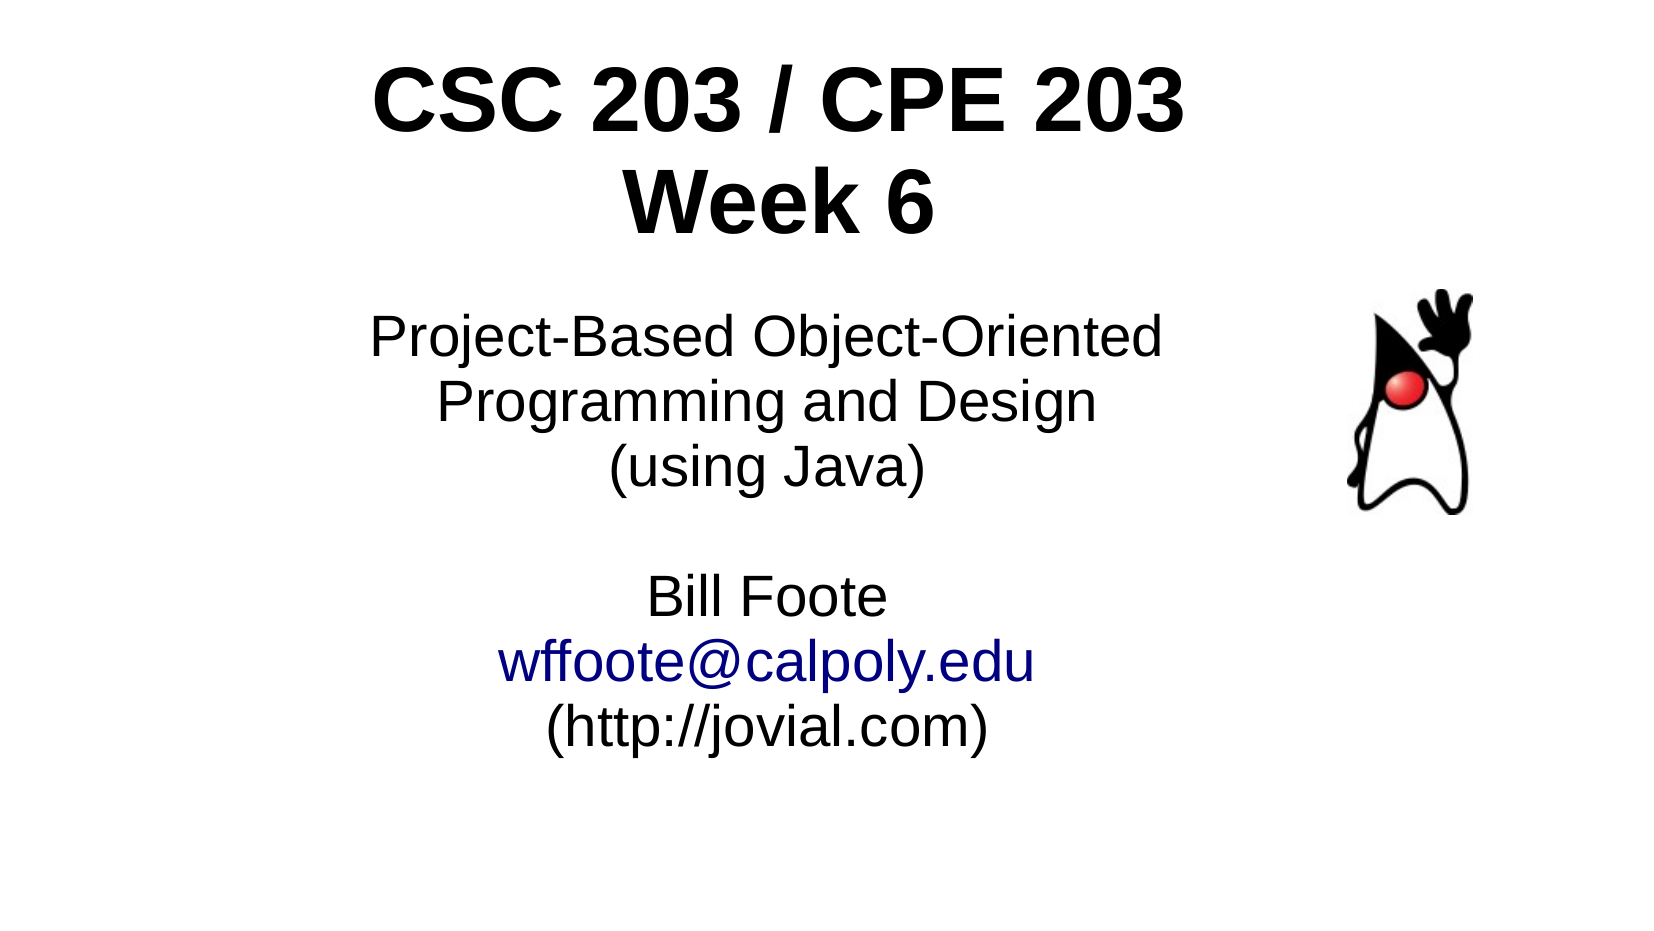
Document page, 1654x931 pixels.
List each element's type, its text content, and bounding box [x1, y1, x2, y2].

subtitle Project-Based Object-Oriented Programming and Design (using Java) Bill Foote wffoote@calpoly.edu (http://jovial.com) [23, 172, 1512, 892]
title CSC 203 / CPE 203 Week 6 [35, 2, 1524, 301]
picture [1347, 289, 1473, 515]
